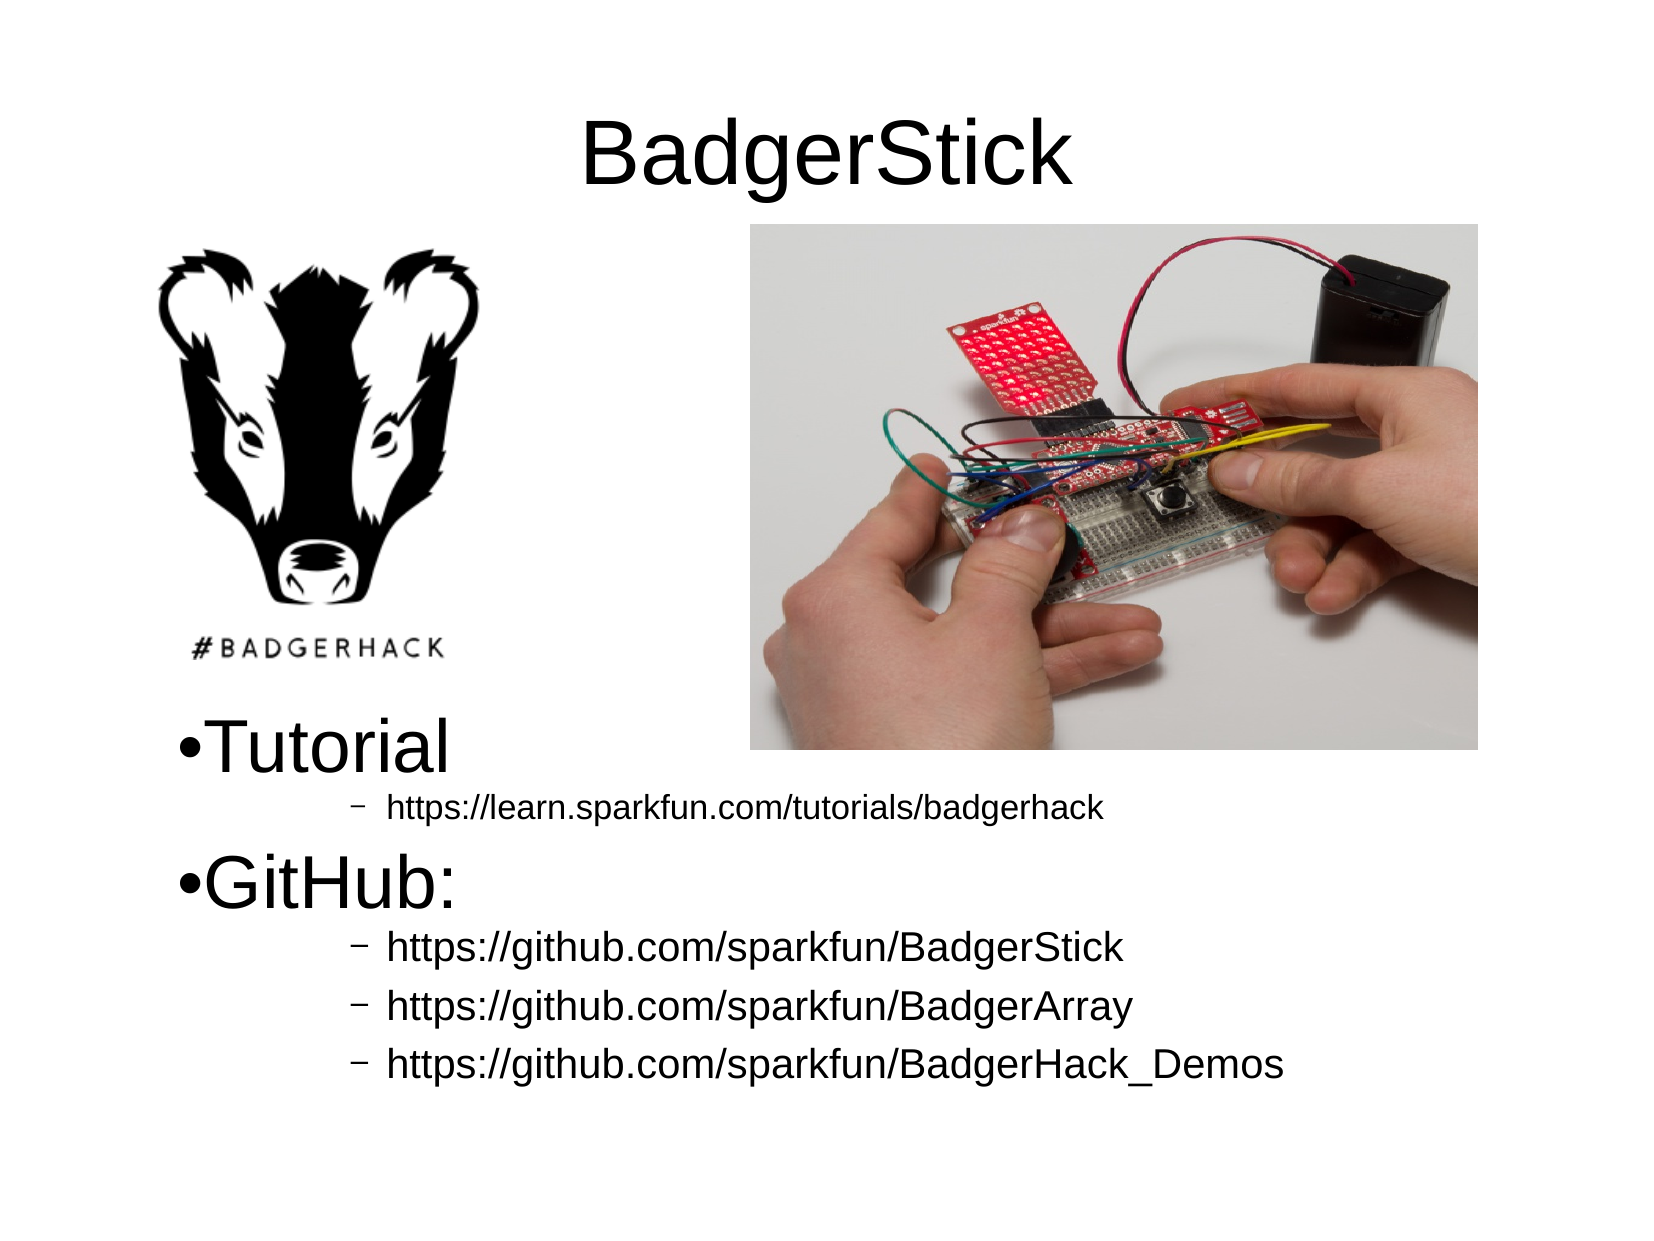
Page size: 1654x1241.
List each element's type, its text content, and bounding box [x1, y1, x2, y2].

title BadgerStick [82, 49, 1571, 257]
list Tutorial https://learn.sparkfun.com/tutorials/badgerhack GitHub: https://github.com/sparkfun/BadgerStick https://github.com/sparkfun/BadgerArray https://github.com/sparkfun/BadgerHack_Demos [87, 600, 1591, 1171]
picture [156, 247, 481, 661]
picture [750, 224, 1478, 751]
